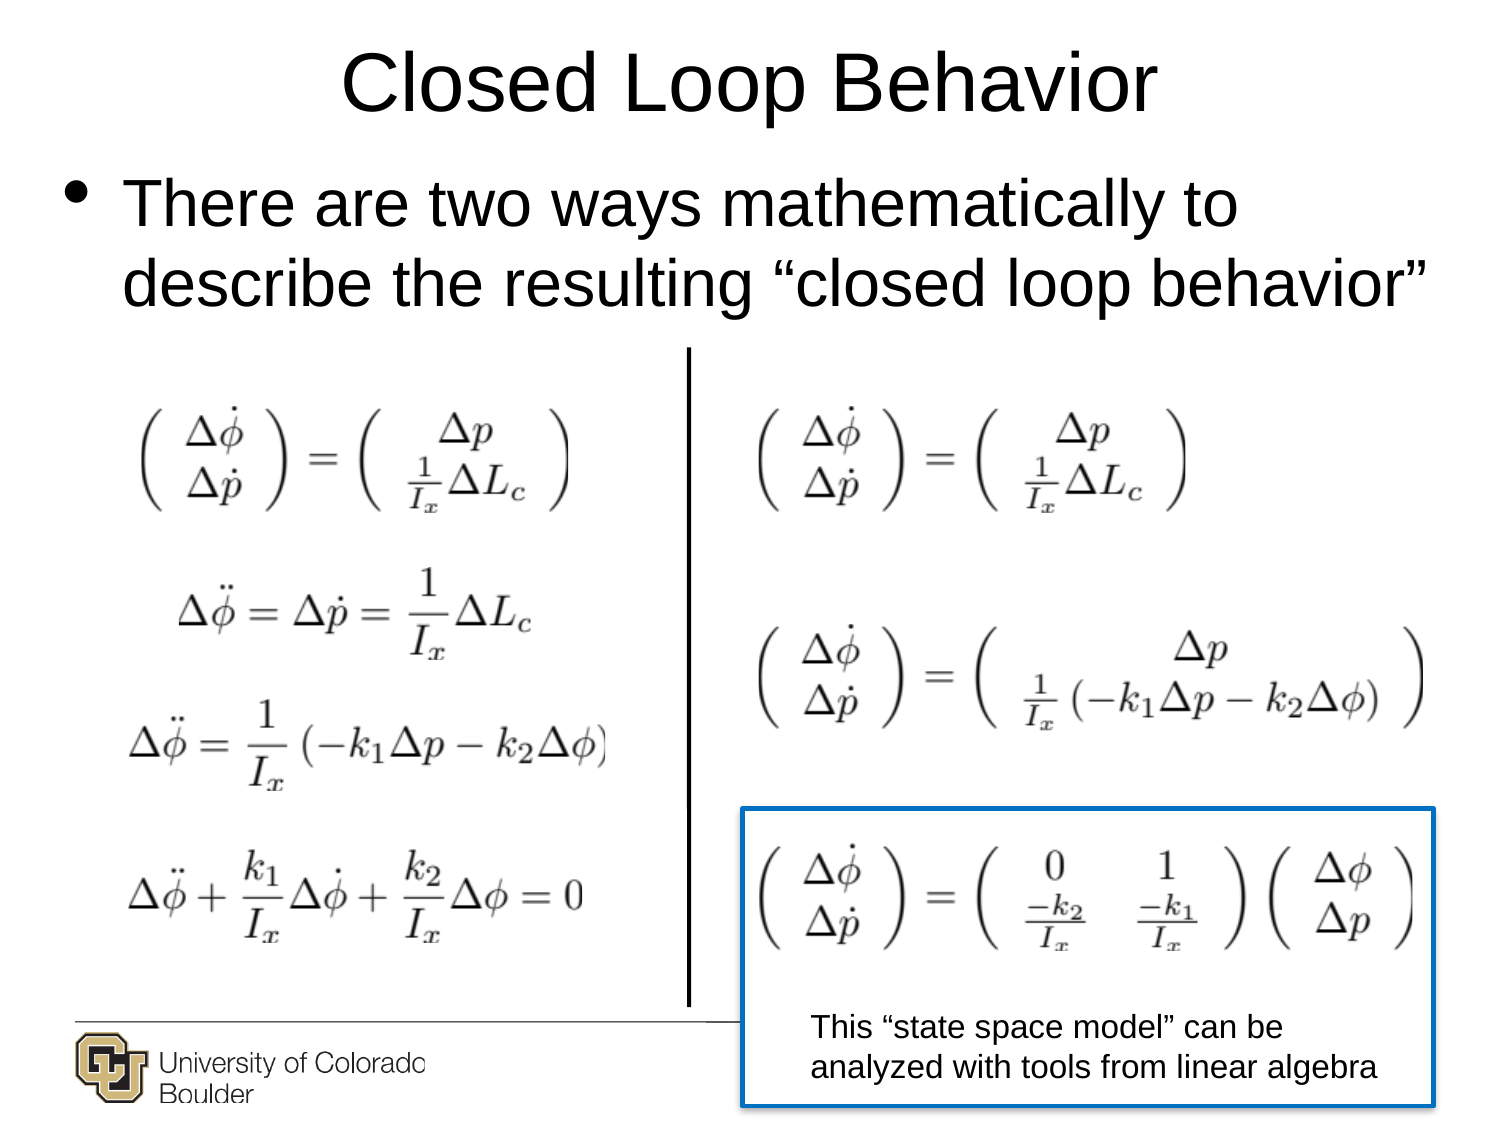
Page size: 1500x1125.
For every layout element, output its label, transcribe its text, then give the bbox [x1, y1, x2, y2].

picture [178, 567, 531, 660]
text_box This “state space model” can be analyzed with tools from linear algebra [795, 998, 1413, 1093]
picture [128, 849, 583, 943]
picture [758, 842, 1413, 951]
list There are two ways mathematically to describe the resulting “closed loop behavior” [50, 152, 1456, 1007]
title Closed Loop Behavior [75, 18, 1425, 139]
picture [758, 406, 1186, 513]
picture [758, 624, 1423, 731]
picture [128, 699, 606, 791]
picture [141, 406, 569, 513]
text_box [742, 1007, 1434, 1107]
